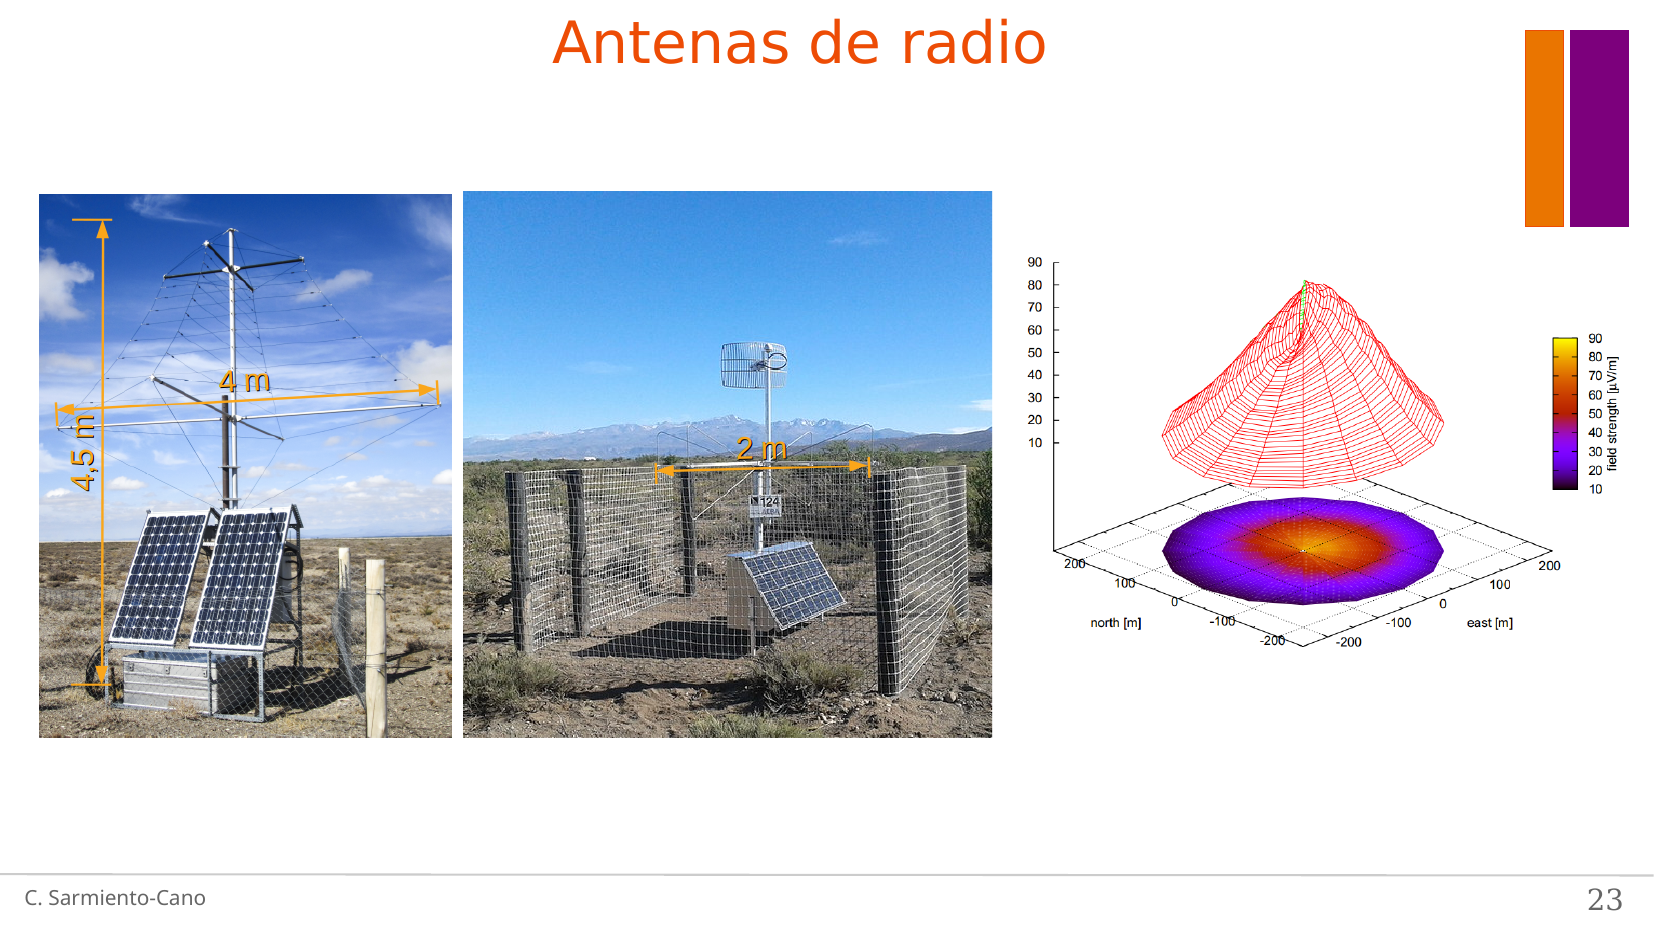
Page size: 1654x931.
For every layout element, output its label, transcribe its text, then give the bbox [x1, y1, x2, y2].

title Antenas de radio [82, 0, 1519, 103]
picture [1003, 251, 1621, 655]
picture [34, 187, 999, 746]
